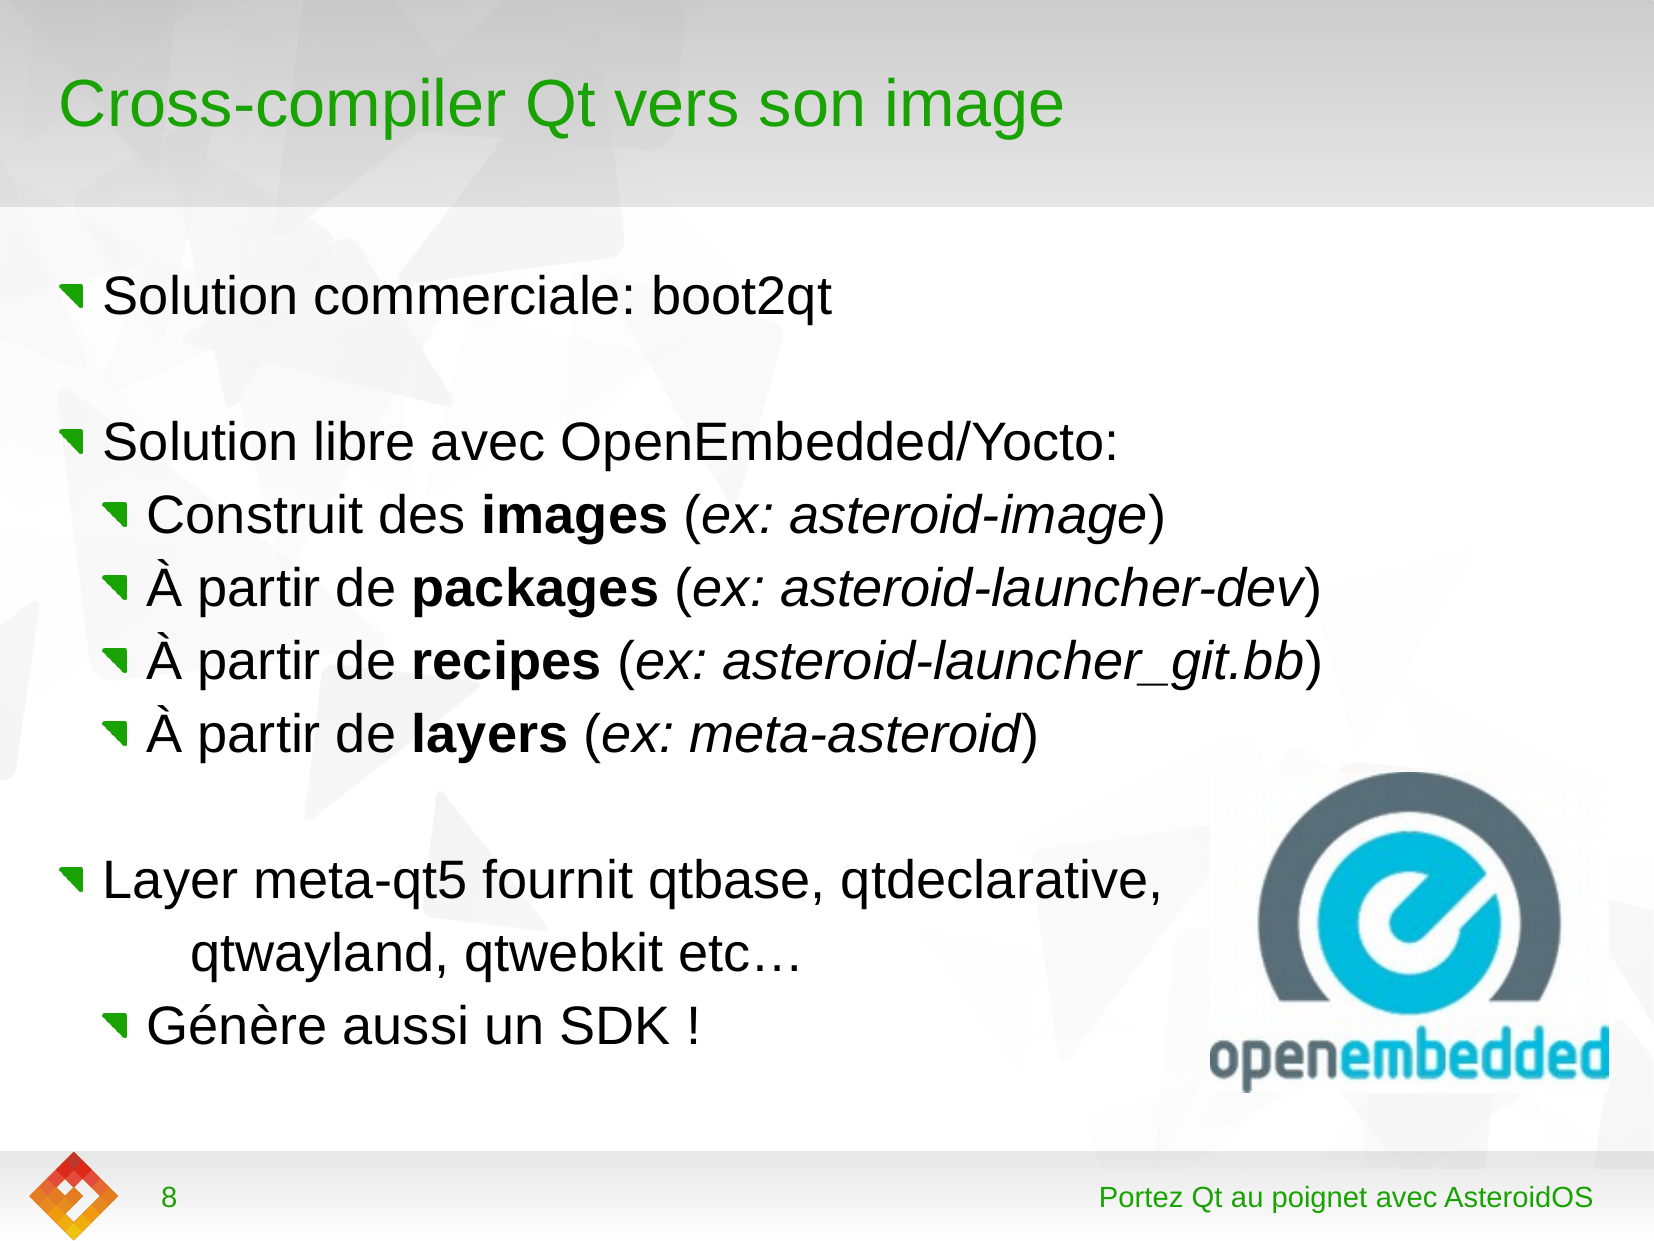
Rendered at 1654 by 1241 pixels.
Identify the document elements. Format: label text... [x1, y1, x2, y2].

list Solution commerciale: boot2qt Solution libre avec OpenEmbedded/Yocto: Construit des images (ex: asteroid-image) À partir de packages (ex: asteroid-launcher-dev) À partir de recipes (ex: asteroid-launcher_git.bb) À partir de layers (ex: meta-asteroid) Layer meta-qt5 fournit qtbase, qtdeclarative, qtwayland, qtwebkit etc… Génère aussi un SDK ! [59, 265, 1595, 1093]
picture [915, 548, 1654, 1169]
picture [0, 0, 783, 931]
title Cross-compiler Qt vers son image [59, 29, 1595, 178]
